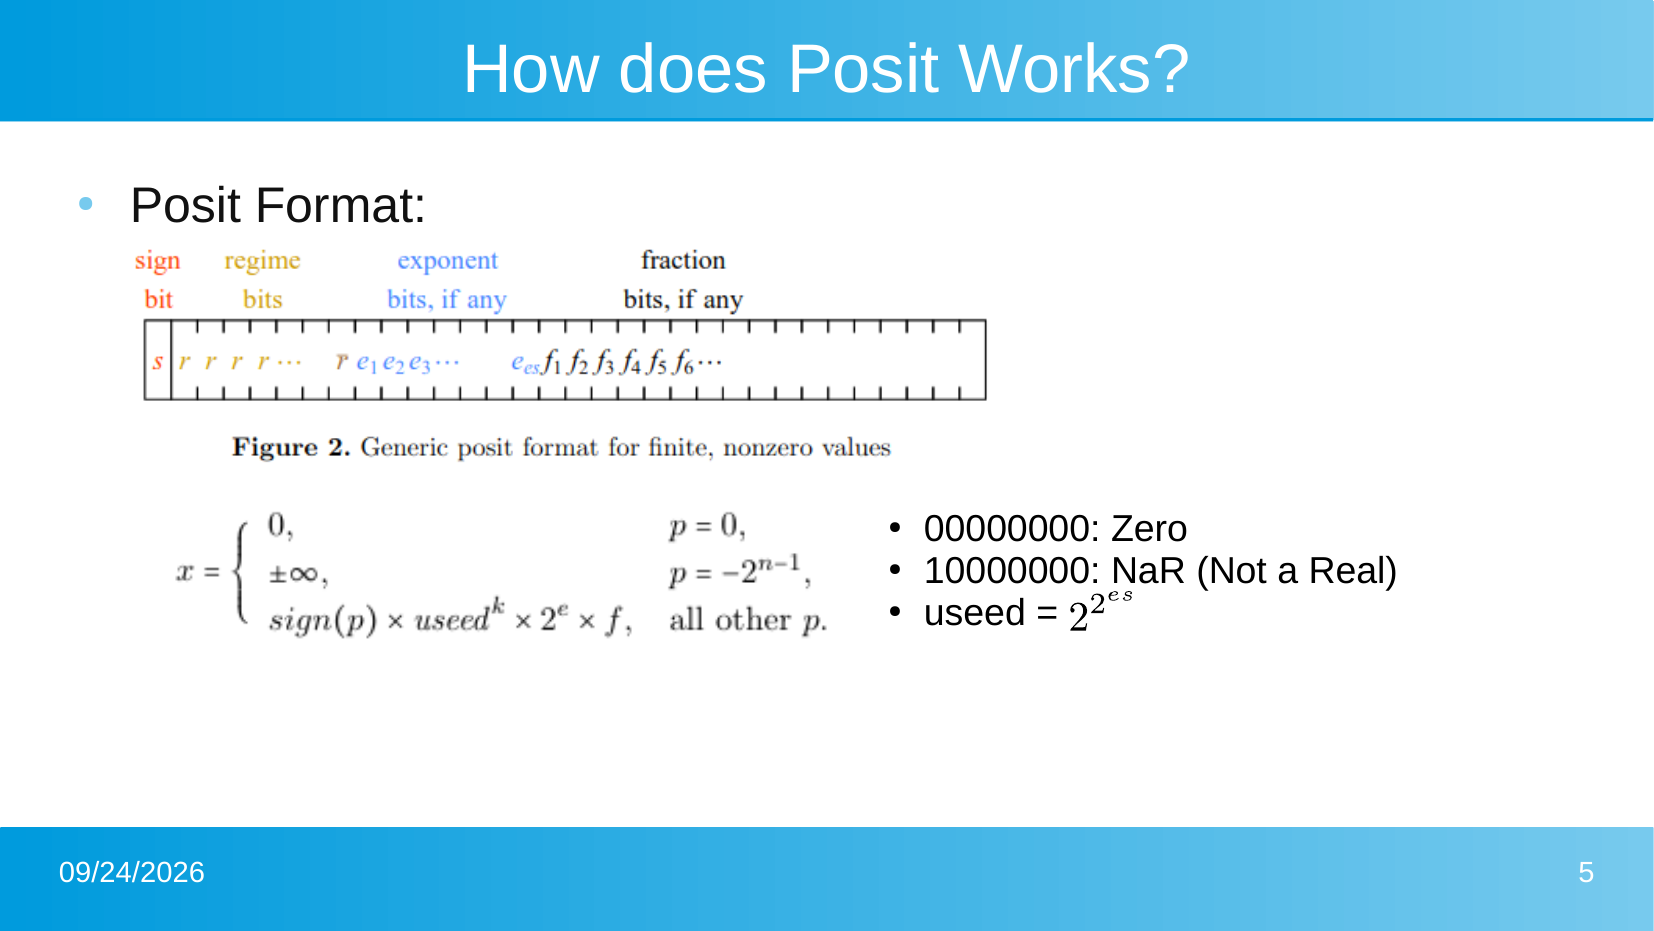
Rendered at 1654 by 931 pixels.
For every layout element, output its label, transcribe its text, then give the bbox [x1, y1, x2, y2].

title How does Posit Works? [59, 29, 1595, 108]
picture [1068, 591, 1133, 631]
picture [97, 236, 1004, 470]
text_box 00000000: Zero 10000000: NaR (Not a Real) useed = [873, 499, 1480, 641]
list Posit Format: [59, 177, 1595, 768]
picture [131, 488, 866, 652]
